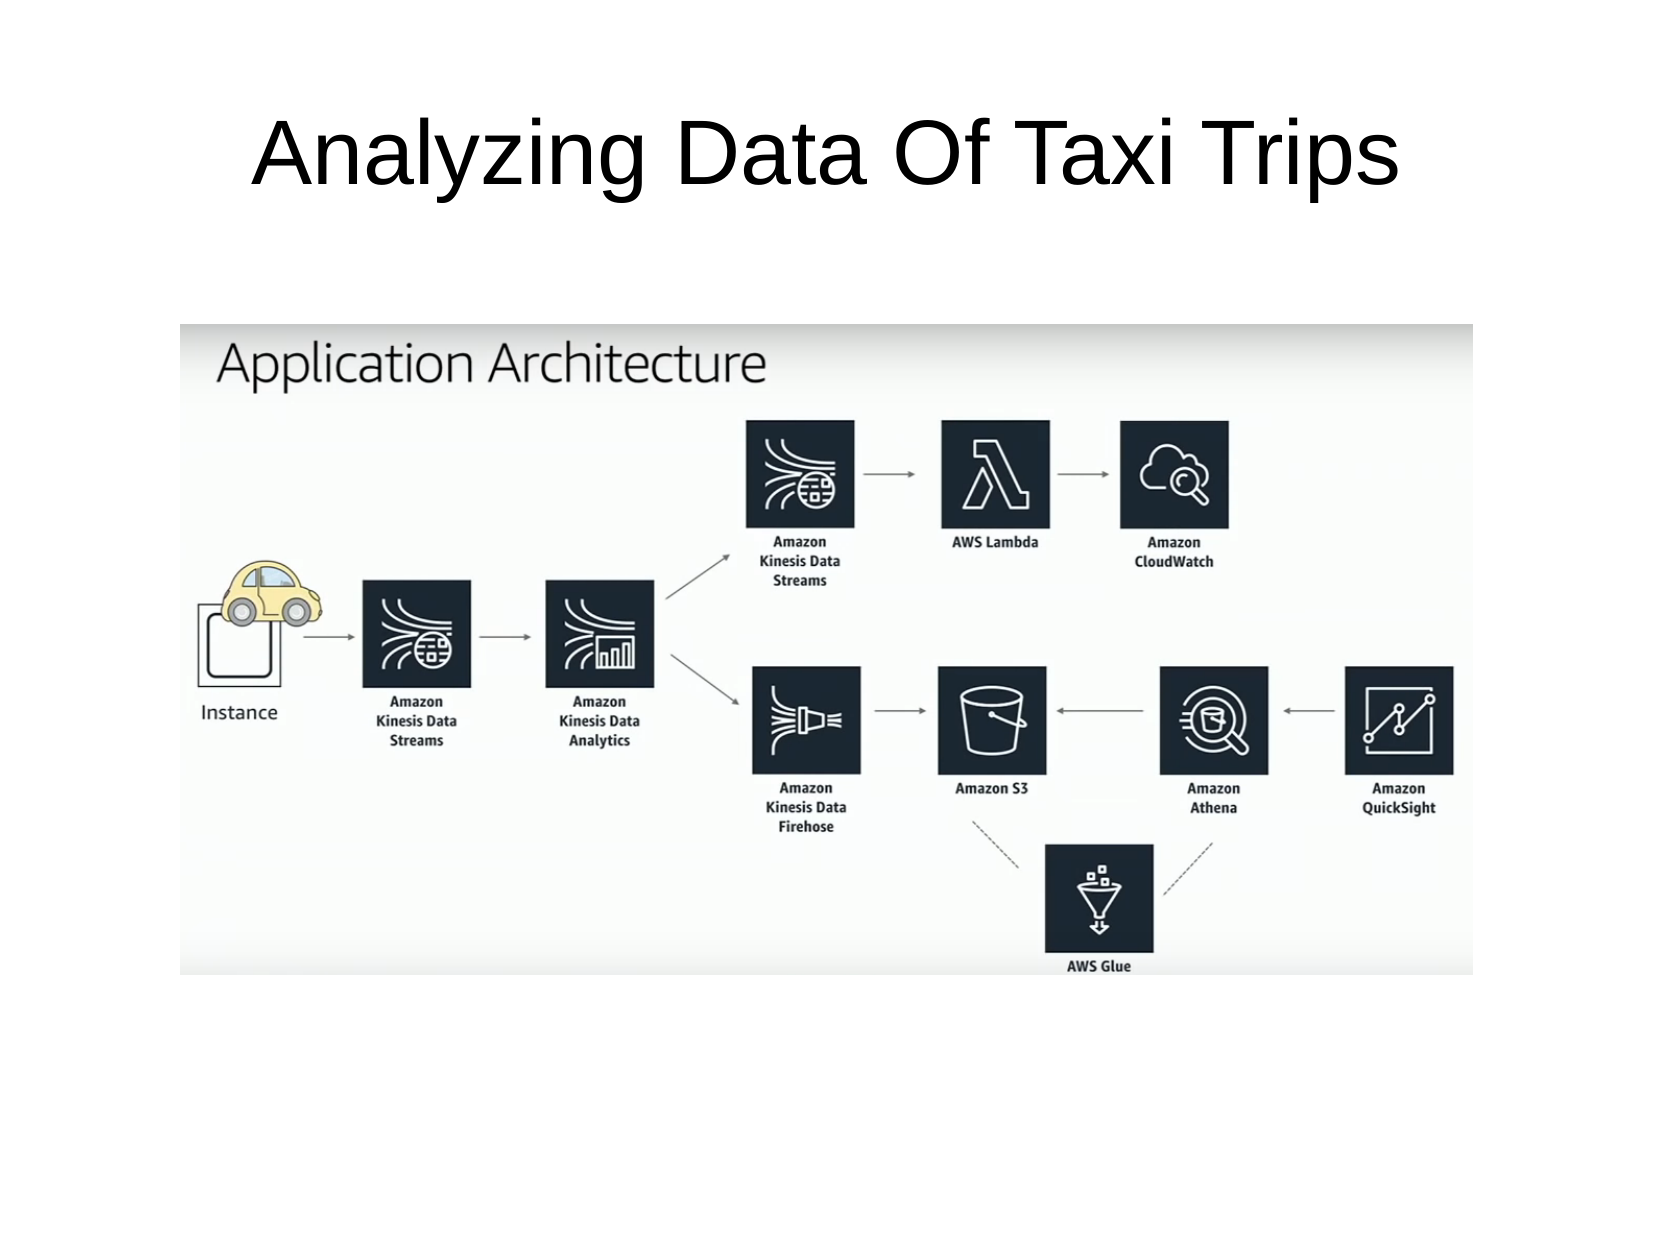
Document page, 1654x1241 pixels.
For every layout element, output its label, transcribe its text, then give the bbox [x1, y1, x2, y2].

title Analyzing Data Of Taxi Trips [82, 49, 1571, 257]
picture [180, 324, 1473, 976]
